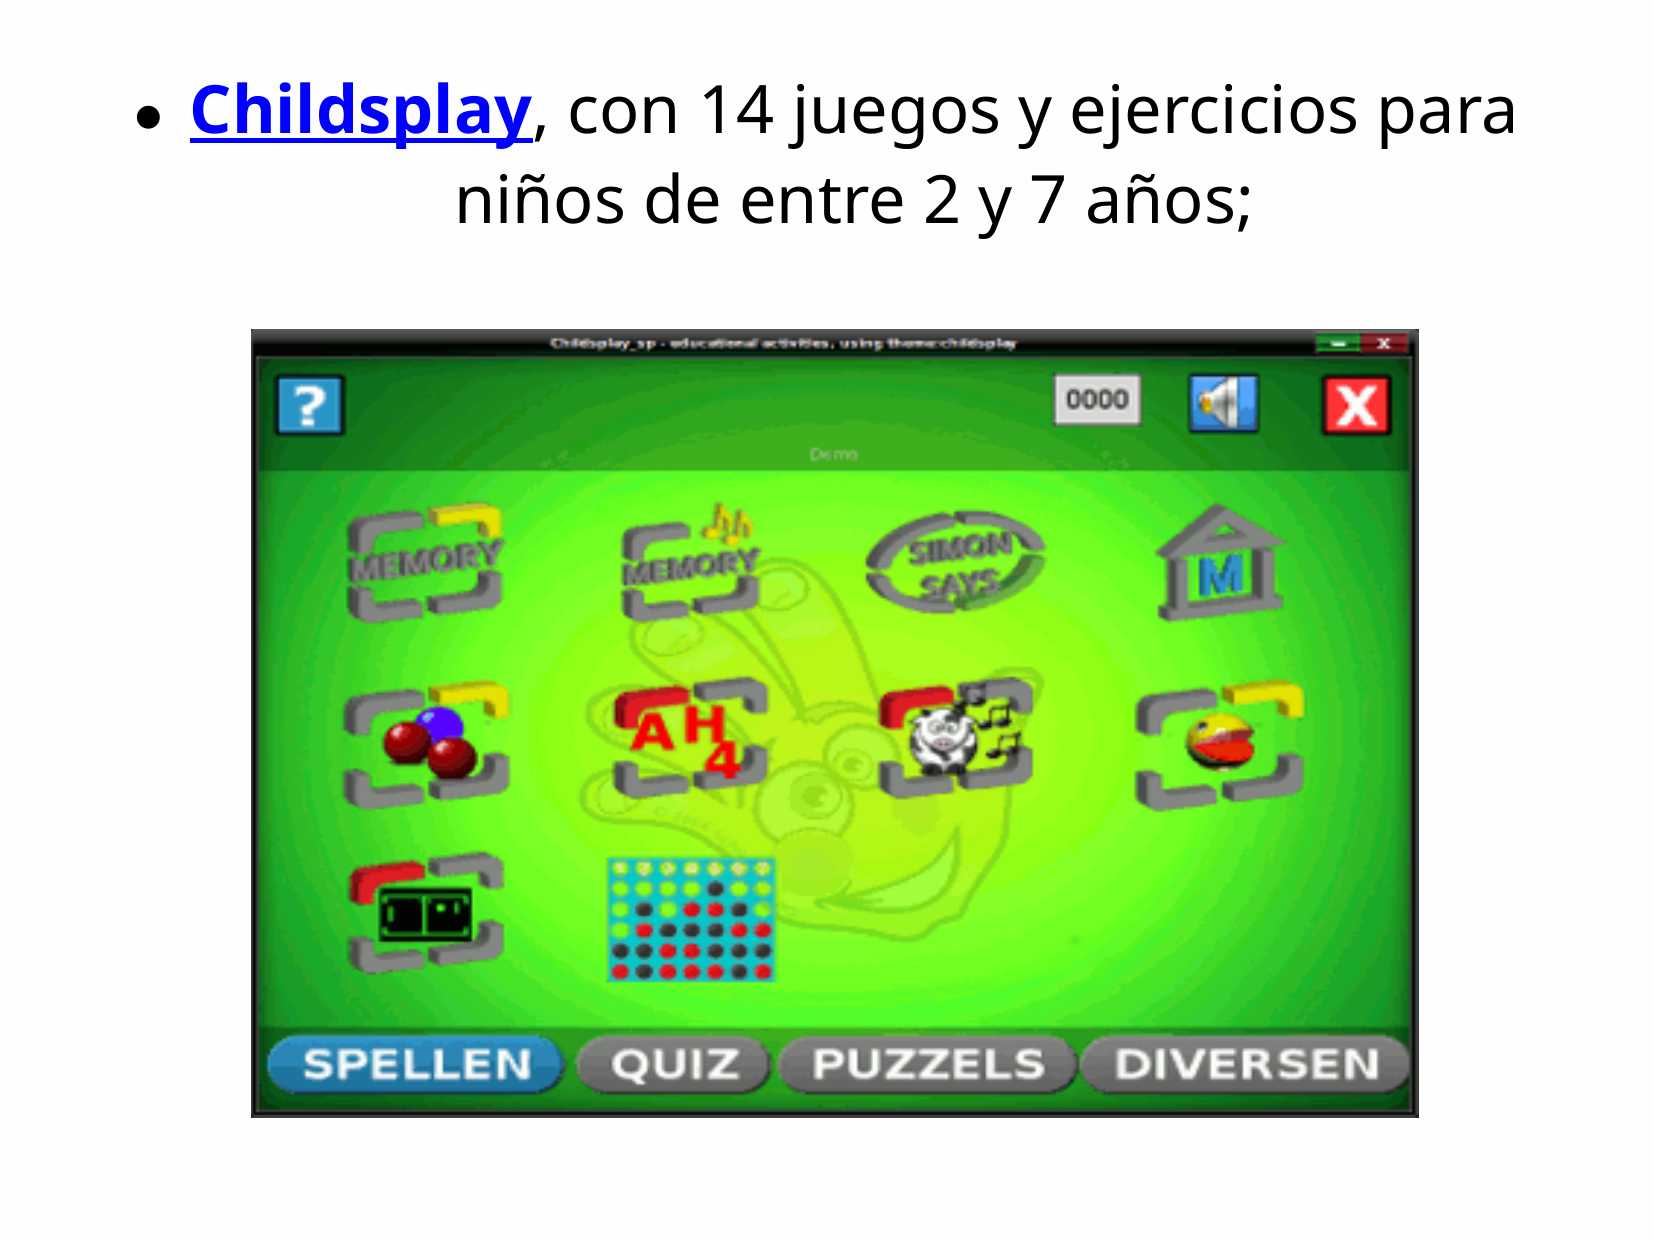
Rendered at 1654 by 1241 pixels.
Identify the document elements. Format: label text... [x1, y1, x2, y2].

list Childsplay, con 14 juegos y ejercicios para niños de entre 2 y 7 años; [82, 59, 1571, 1199]
picture [251, 329, 1419, 1118]
